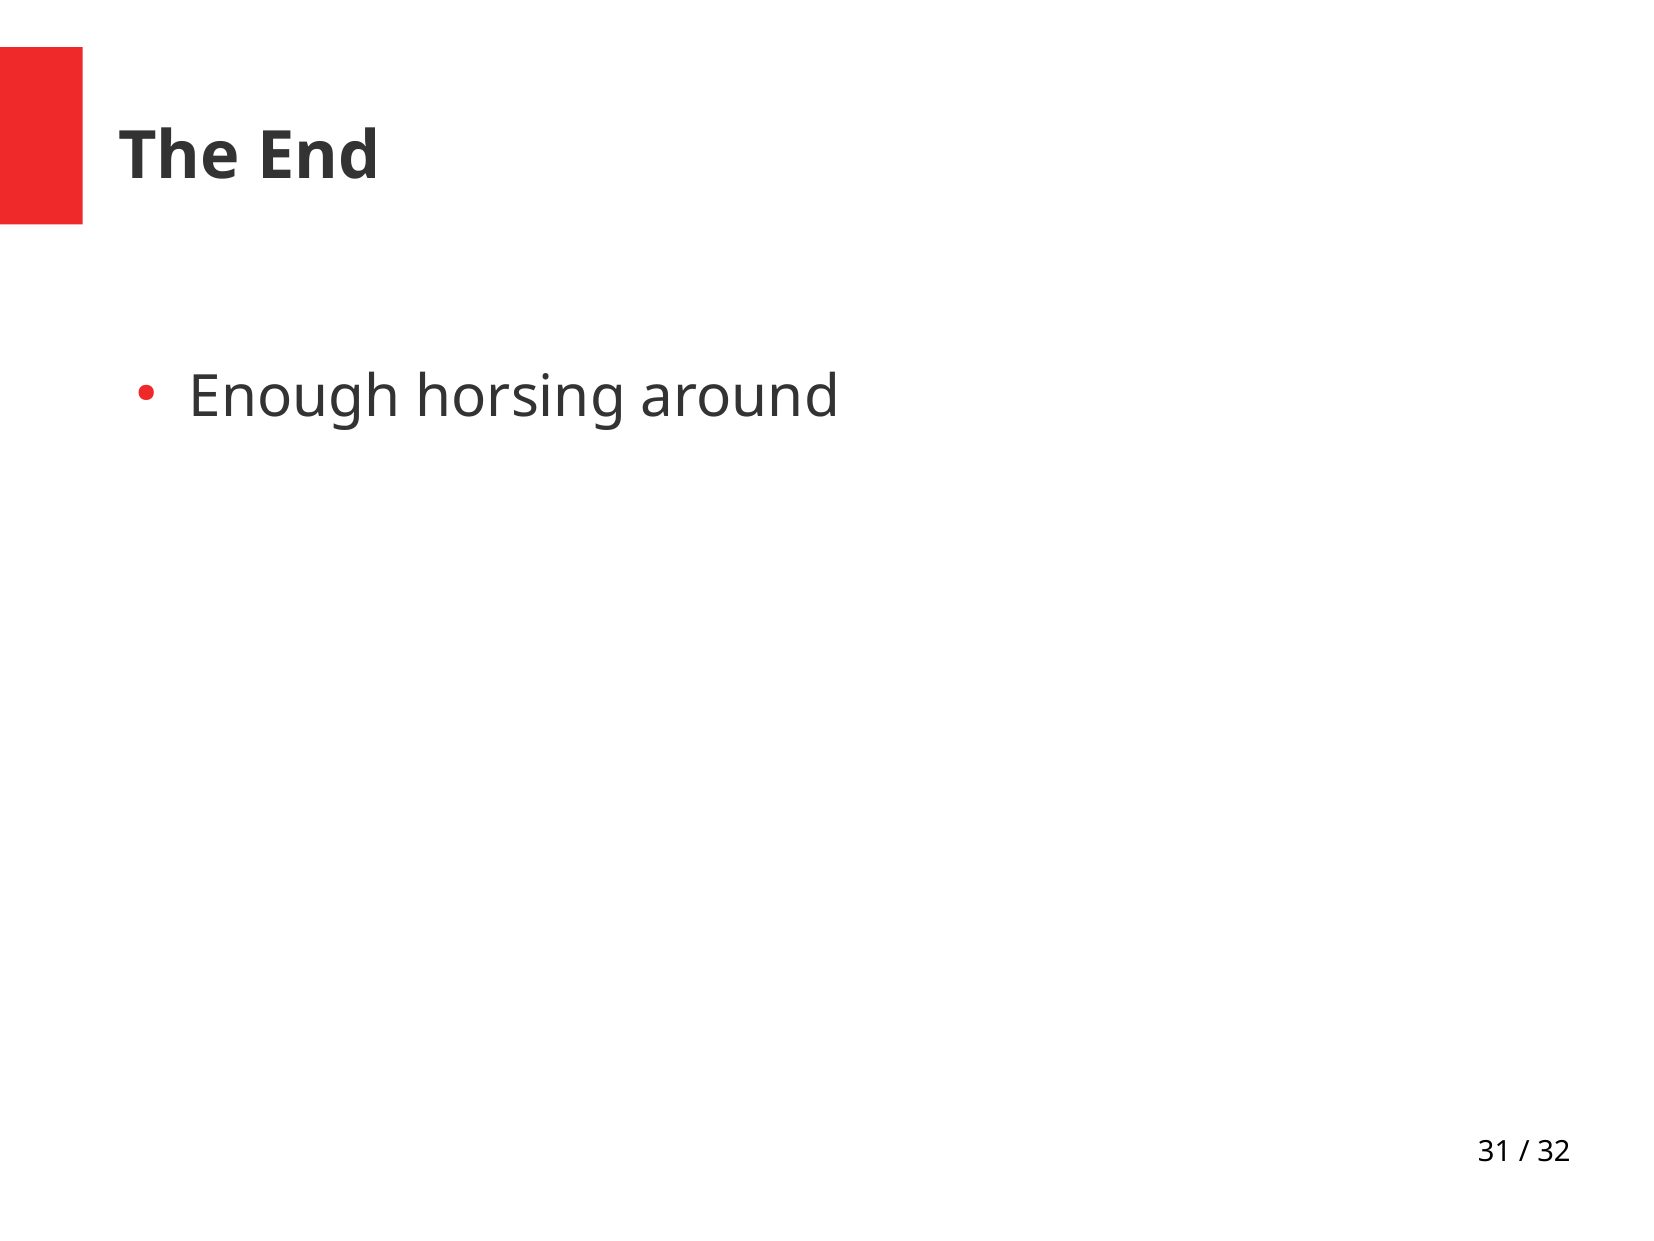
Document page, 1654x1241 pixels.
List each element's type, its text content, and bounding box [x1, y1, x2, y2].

list Enough horsing around [118, 354, 1536, 1074]
title The End [118, 49, 1571, 257]
